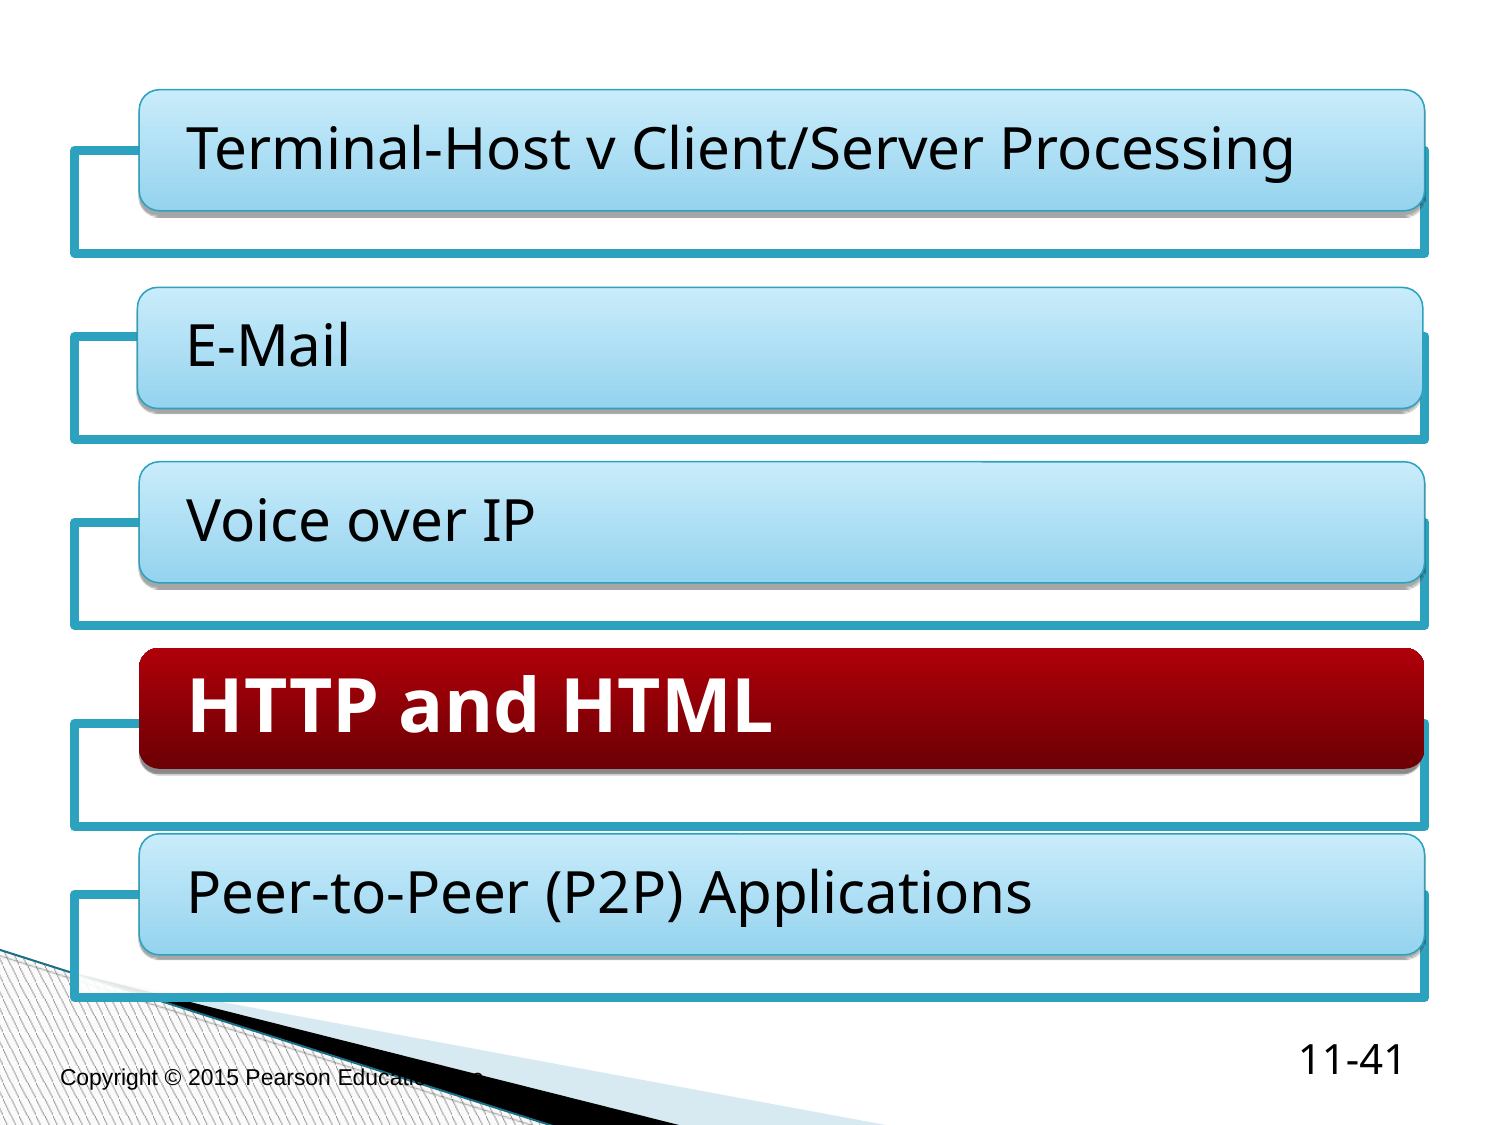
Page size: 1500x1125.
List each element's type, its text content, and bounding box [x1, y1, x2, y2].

text_box E-Mail [137, 287, 1423, 409]
text_box [74, 723, 1425, 827]
text_box [74, 894, 1425, 998]
picture [0, 952, 543, 1125]
text_box HTTP and HTML [139, 647, 1425, 769]
slide_number 11-<number> [1250, 1037, 1423, 1098]
text_box Voice over IP [139, 461, 1425, 583]
footer Copyright © 2015 Pearson Education, Inc. [37, 1050, 513, 1098]
text_box [74, 150, 1425, 254]
text_box Terminal-Host v Client/Server Processing [139, 89, 1425, 211]
text_box [74, 522, 1425, 626]
text_box Peer-to-Peer (P2P) Applications [139, 833, 1425, 955]
text_box [74, 336, 1425, 440]
